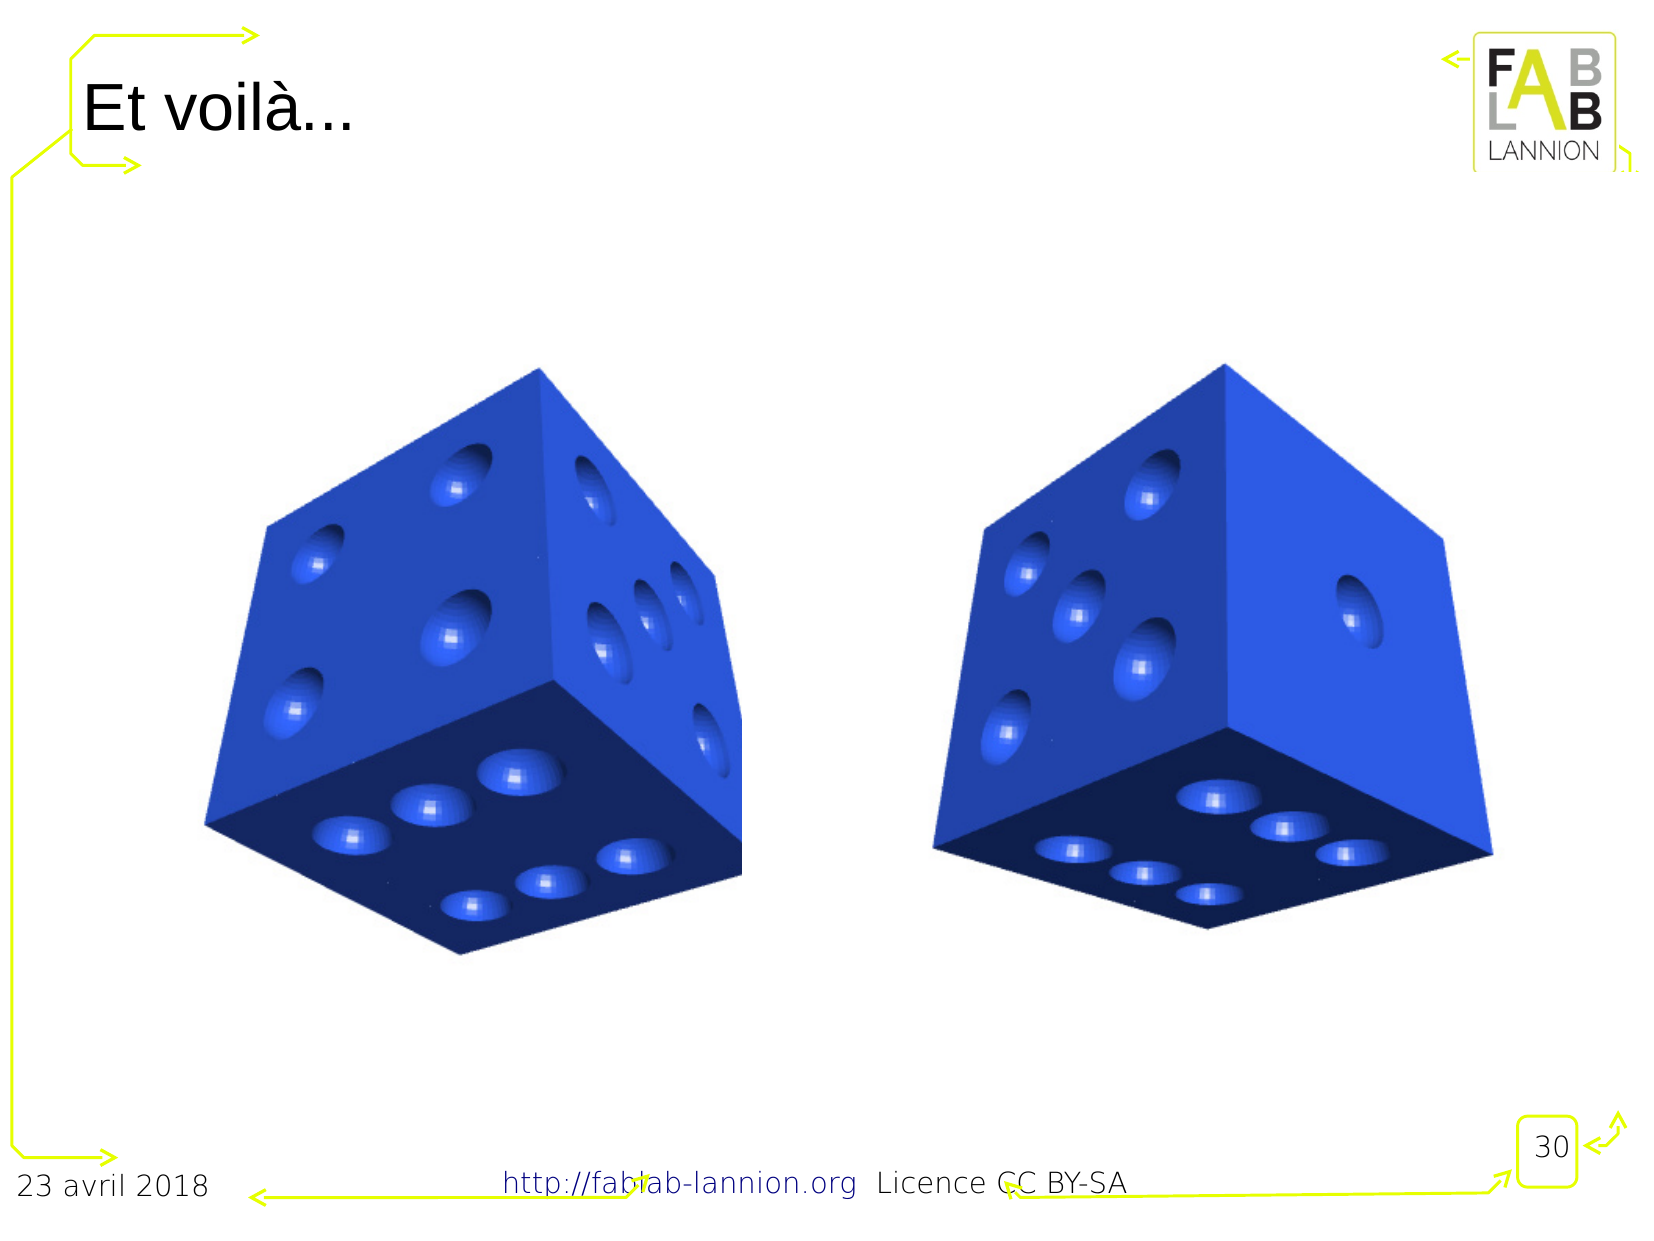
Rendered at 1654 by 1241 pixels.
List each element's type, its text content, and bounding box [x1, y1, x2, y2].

title Et voilà... [82, 49, 1441, 166]
picture [23, 29, 1654, 1009]
